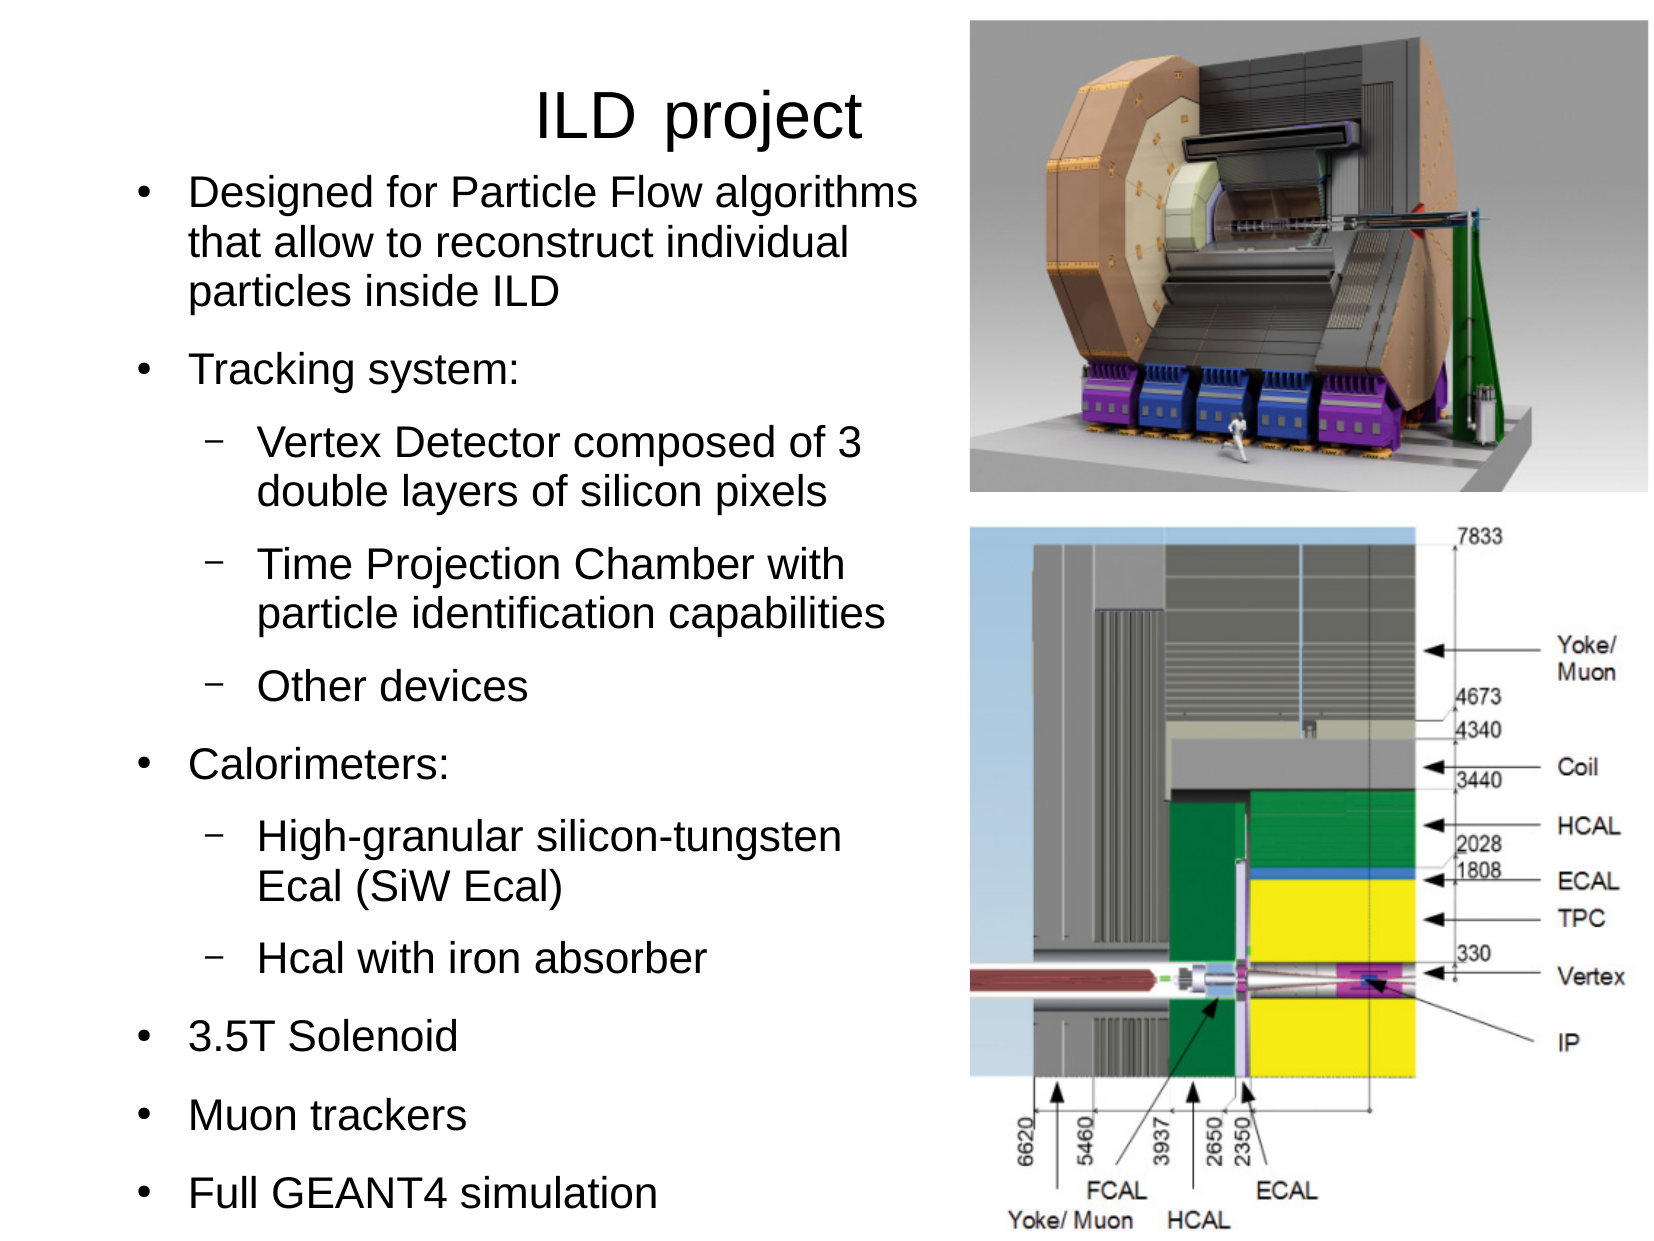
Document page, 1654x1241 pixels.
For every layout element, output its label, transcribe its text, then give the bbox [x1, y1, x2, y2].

picture [969, 3, 1654, 492]
title ILD project [56, 34, 1342, 180]
list Designed for Particle Flow algorithms that allow to reconstruct individual particles inside ILD Tracking system: Vertex Detector composed of 3 double layers of silicon pixels Time Projection Chamber with particle identification capabilities Other devices Calorimeters: High-granular silicon-tungsten Ecal (SiW Ecal) Hcal with iron absorber 3.5T Solenoid Muon trackers Full GEANT4 simulation [119, 167, 935, 1229]
picture [969, 509, 1643, 1241]
